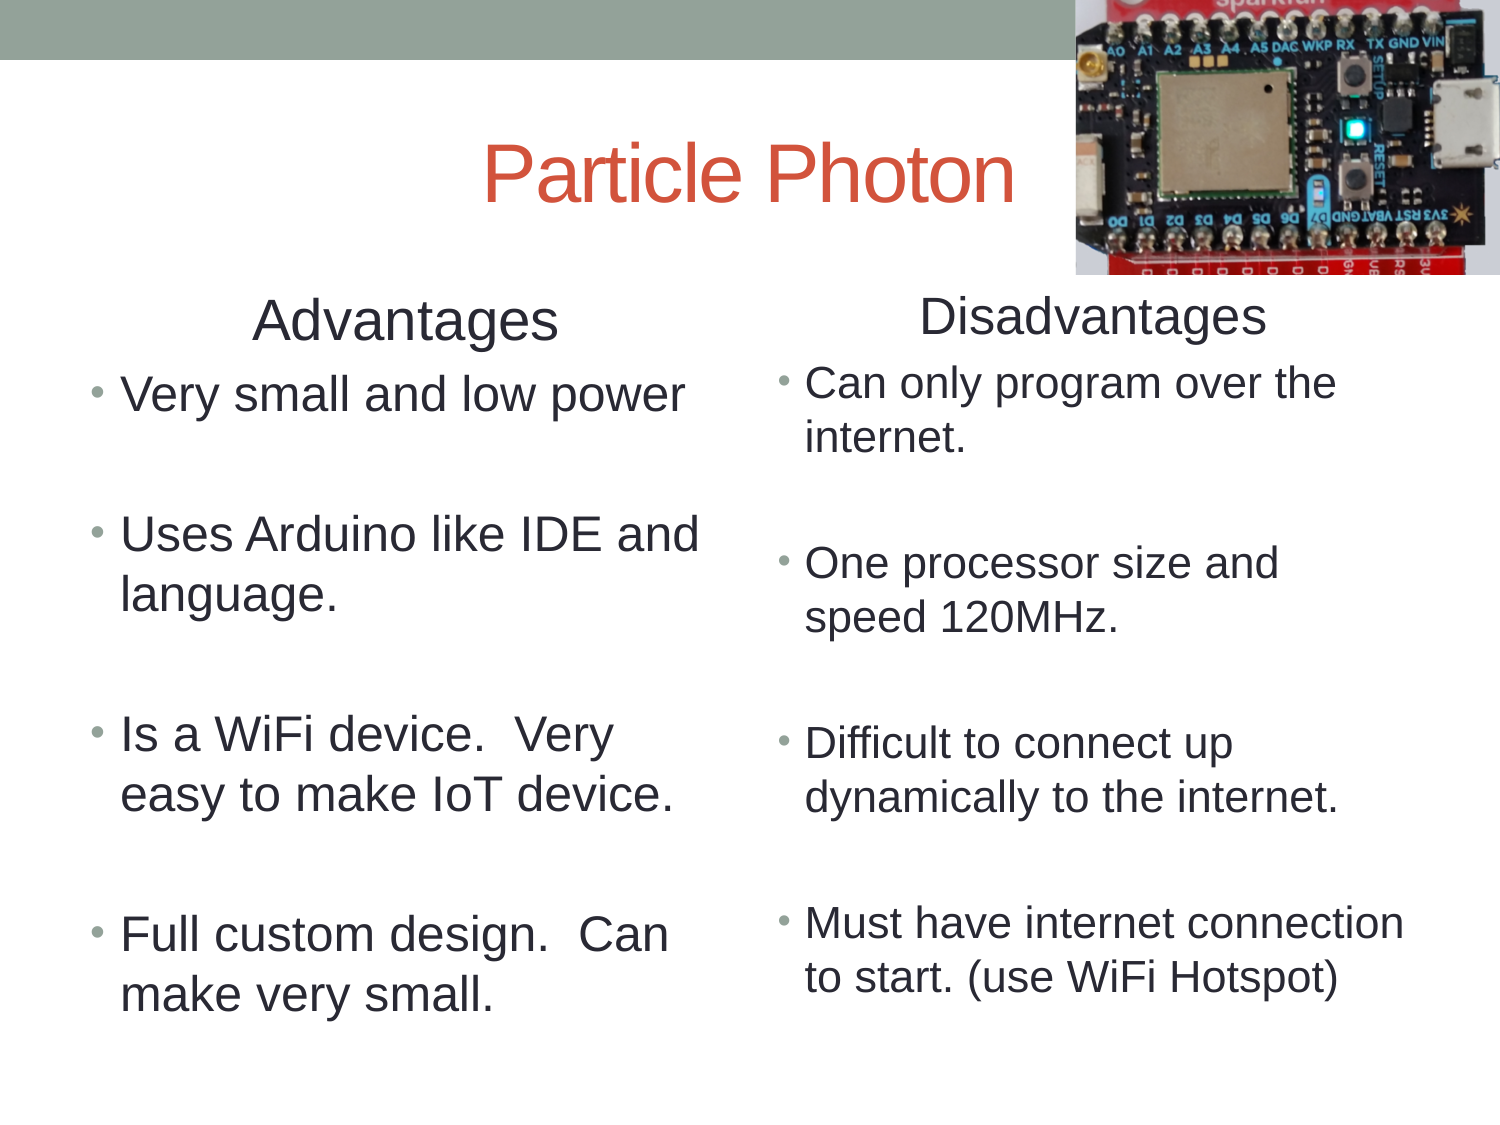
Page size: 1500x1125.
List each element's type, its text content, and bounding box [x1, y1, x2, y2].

list Disadvantages Can only program over the internet. One processor size and speed 120MHz. Difficult to connect up dynamically to the internet. Must have internet connection to start. (use WiFi Hotspot) [762, 274, 1425, 1049]
list Advantages Very small and low power Uses Arduino like IDE and language. Is a WiFi device. Very easy to make IoT device. Full custom design. Can make very small. [75, 274, 738, 1049]
picture [1075, 0, 1500, 275]
title Particle Photon [75, 87, 1075, 250]
